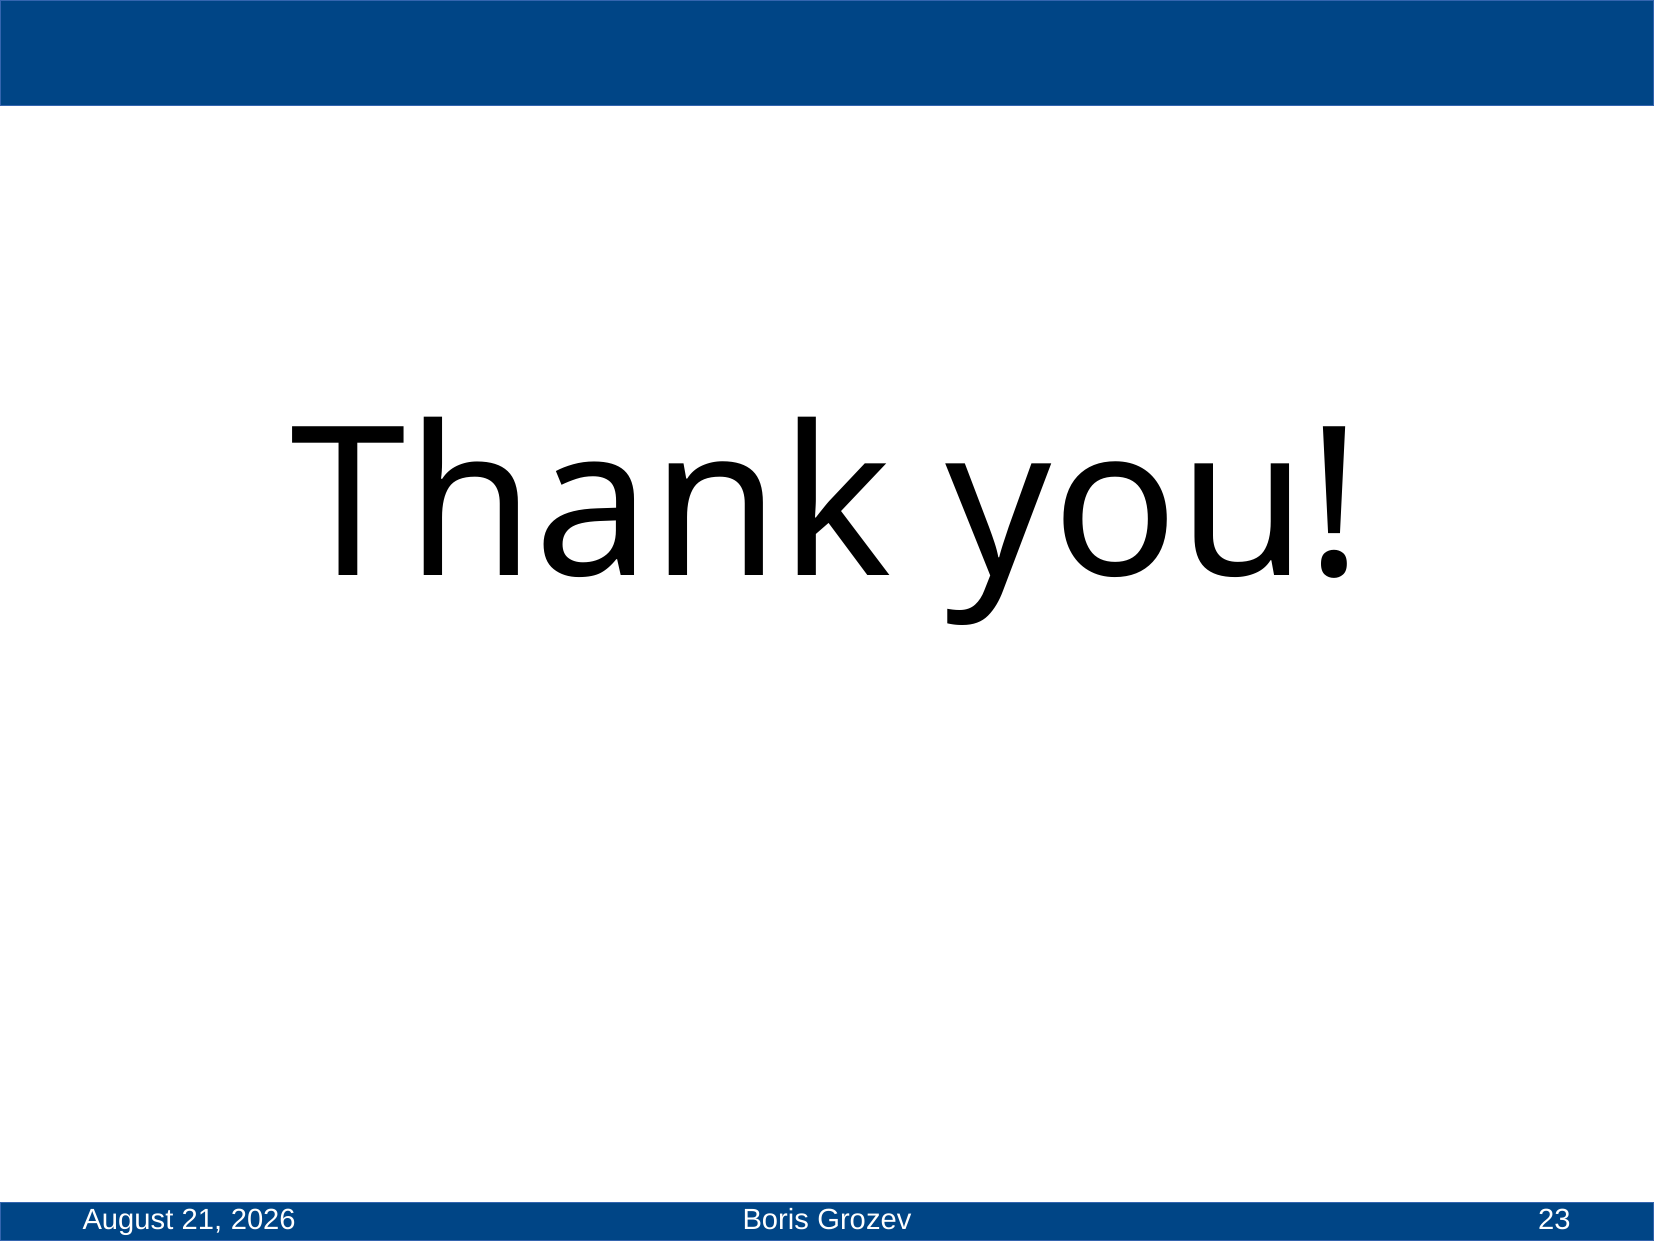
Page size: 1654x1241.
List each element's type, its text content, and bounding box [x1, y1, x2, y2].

subtitle Thank you! [82, 135, 1571, 855]
